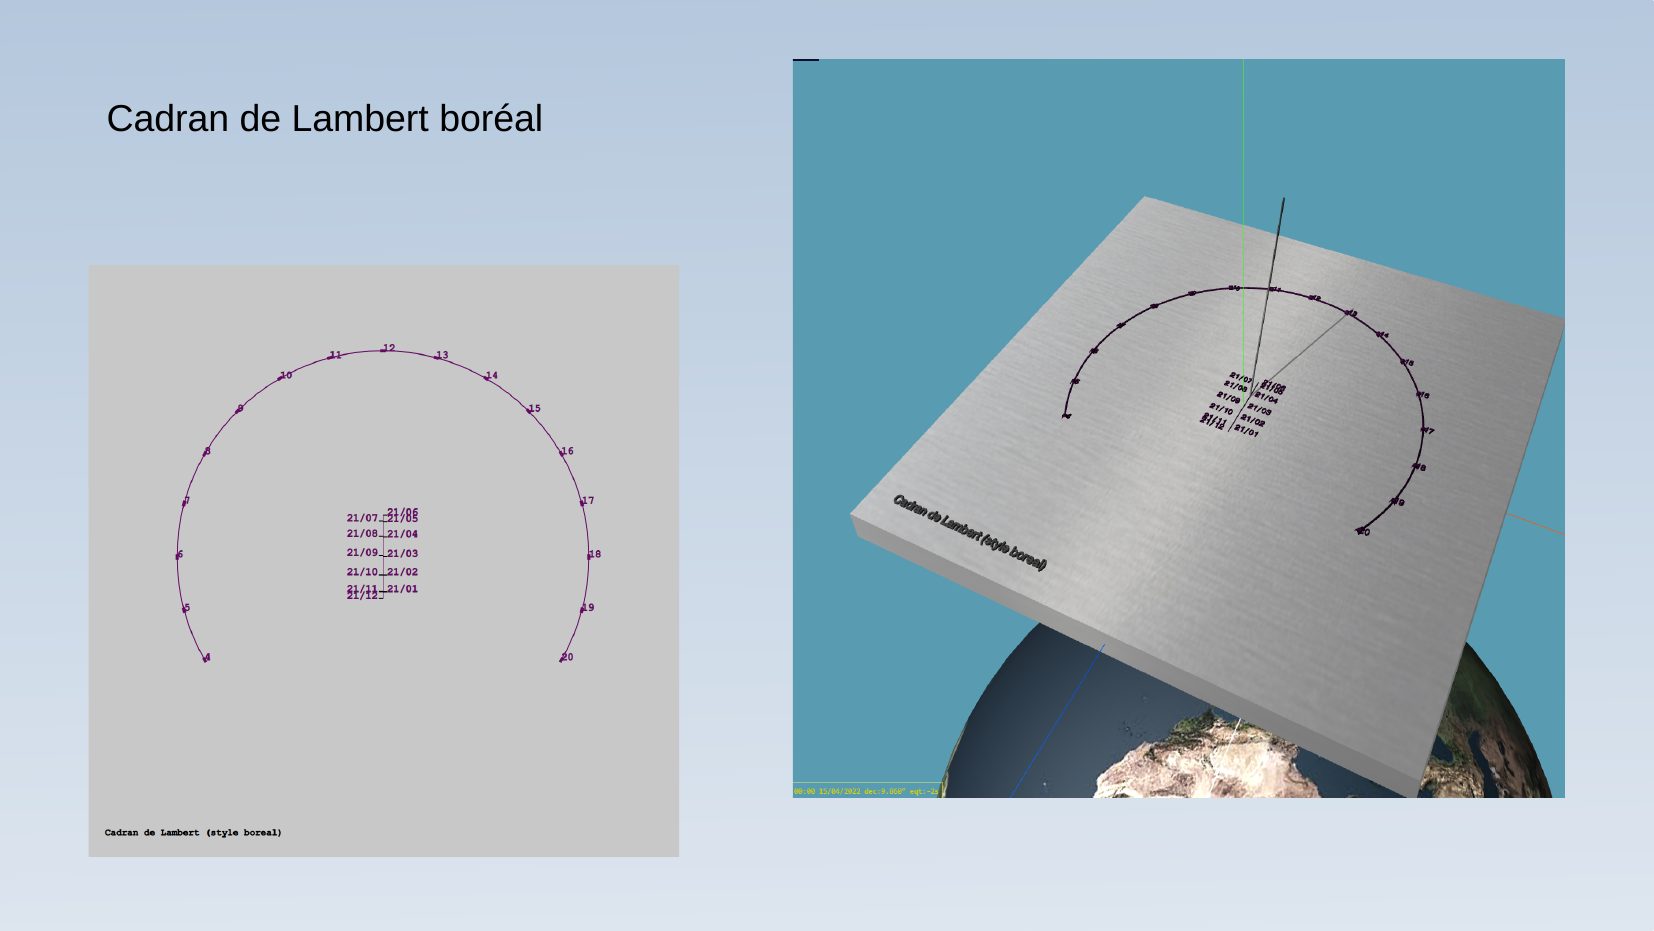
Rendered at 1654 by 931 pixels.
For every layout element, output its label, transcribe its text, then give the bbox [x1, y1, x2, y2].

picture [88, 265, 680, 857]
picture [792, 59, 1565, 798]
title Cadran de Lambert boréal [29, 59, 621, 178]
